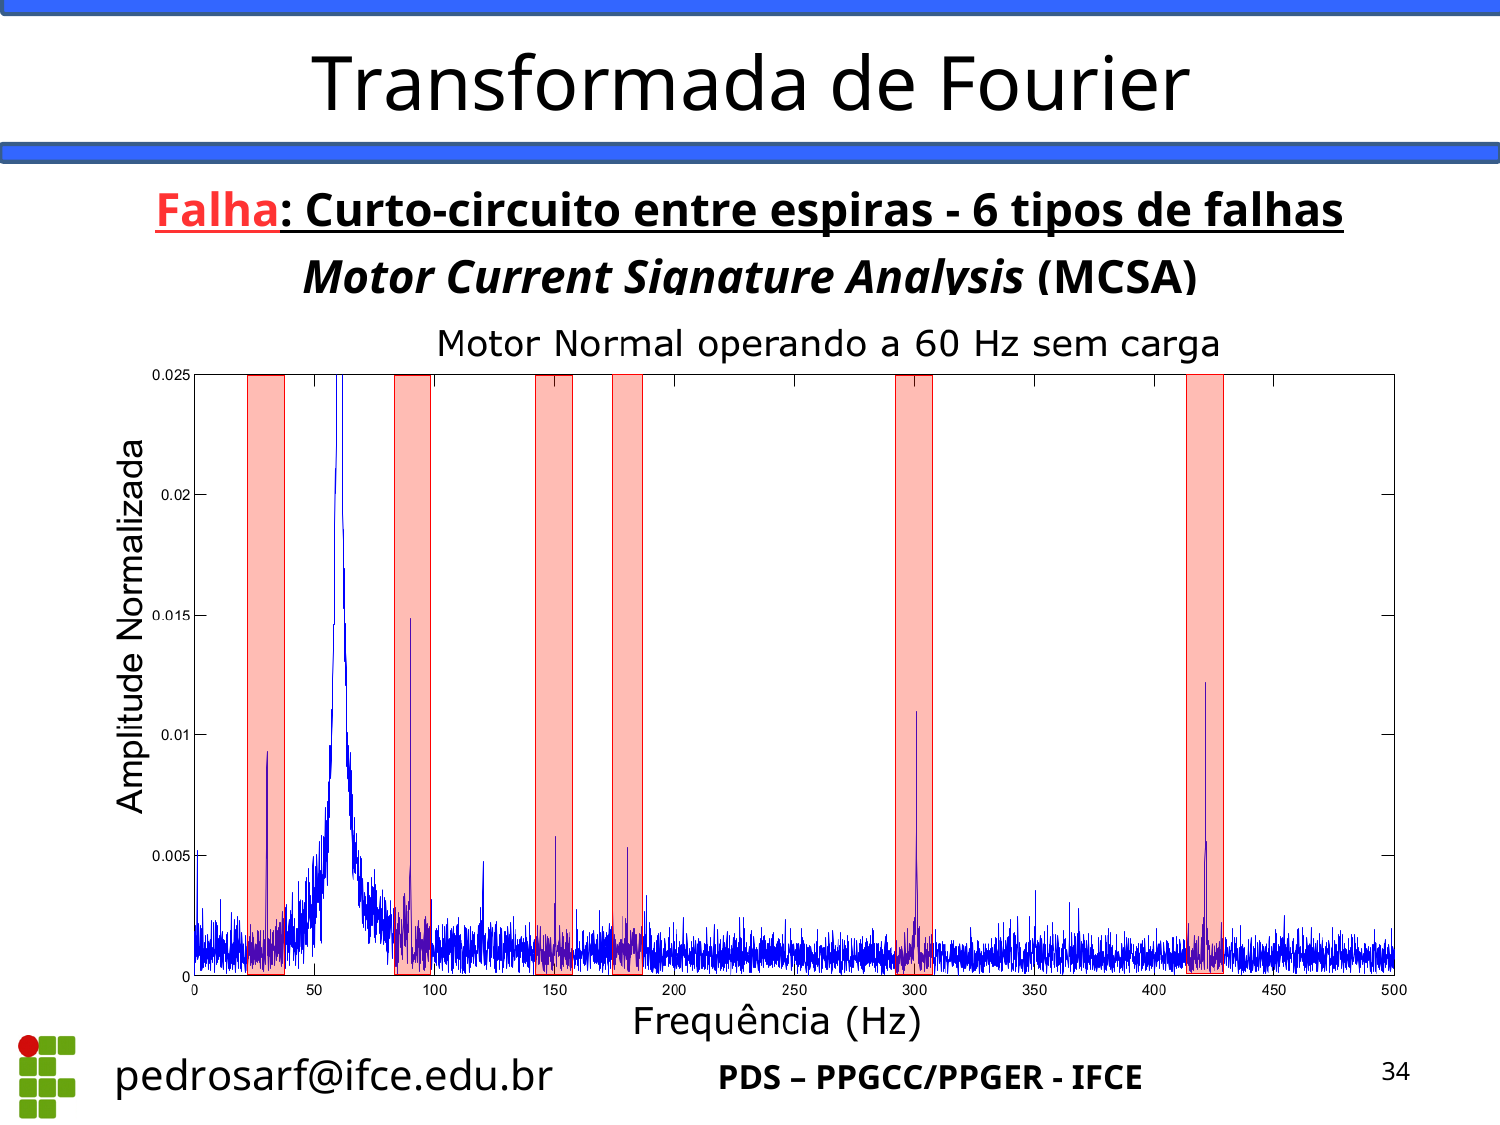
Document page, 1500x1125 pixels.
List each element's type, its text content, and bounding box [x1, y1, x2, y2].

picture [85, 295, 1430, 1052]
text_box Falha: Curto-circuito entre espiras - 6 tipos de falhas Motor Current Signature Analysis (MCSA) [0, 172, 1500, 1024]
picture [17, 1034, 77, 1120]
text_box Transformada de Fourier [76, 26, 1427, 134]
text_box <número> [1074, 1052, 1426, 1103]
